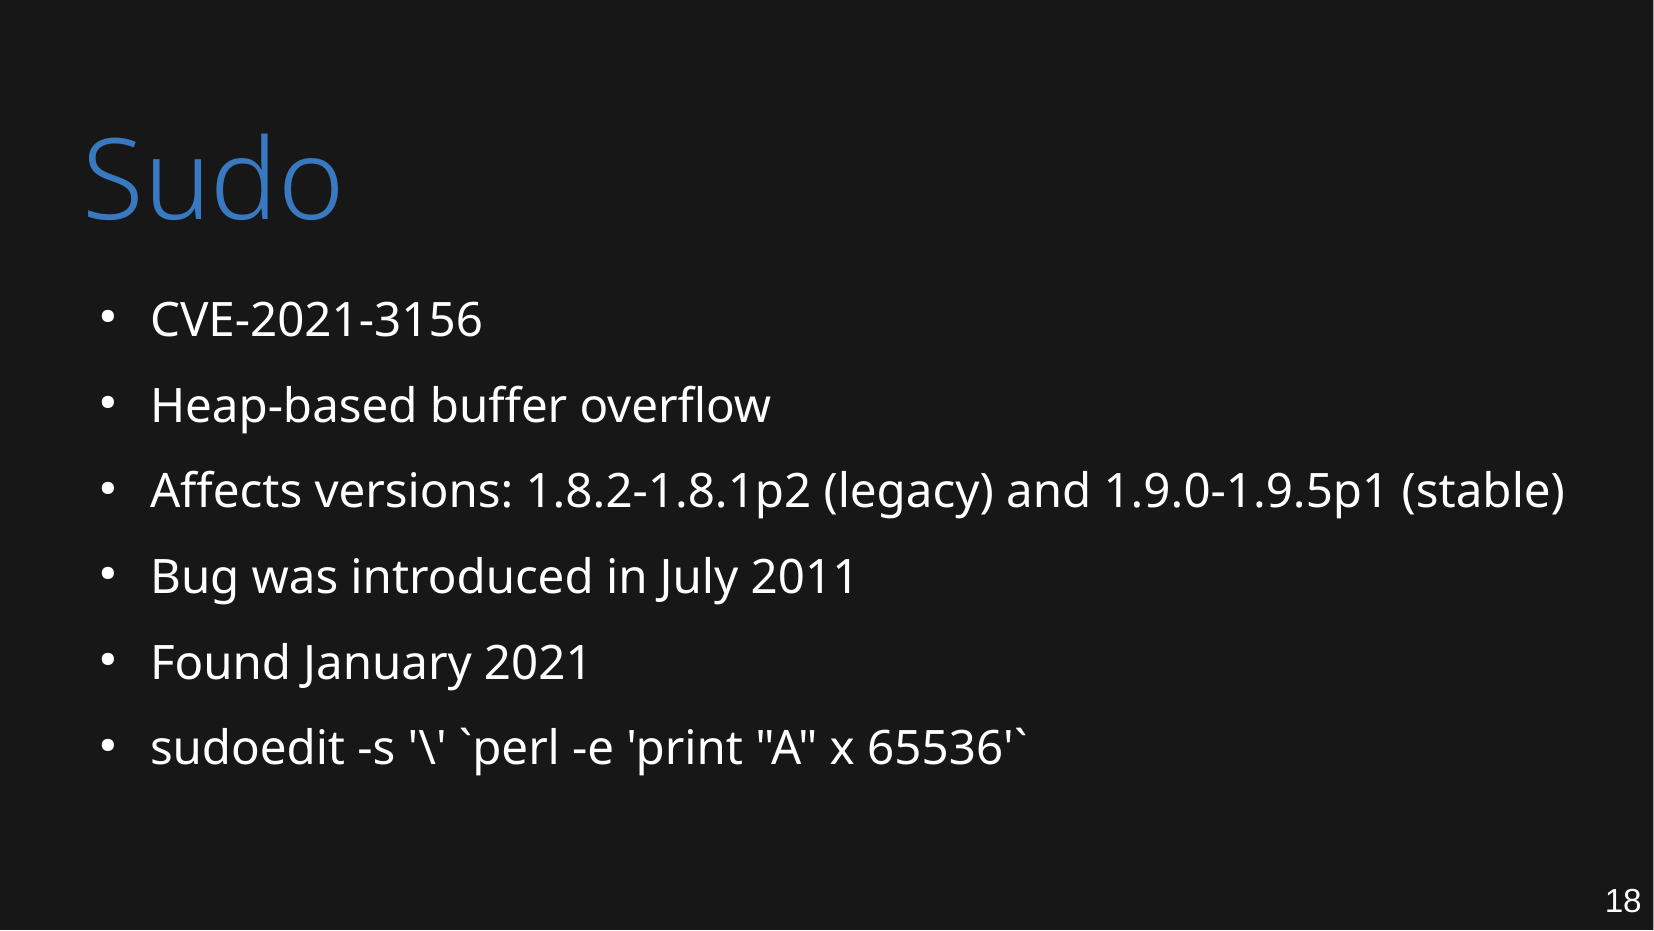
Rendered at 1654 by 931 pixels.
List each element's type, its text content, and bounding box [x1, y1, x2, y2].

list CVE-2021-3156 Heap-based buffer overflow Affects versions: 1.8.2-1.8.1p2 (legacy) and 1.9.0-1.9.5p1 (stable) Bug was introduced in July 2011 Found January 2021 sudoedit -s '\' `perl -e 'print "A" x 65536'` [82, 285, 1571, 795]
title Sudo [82, 60, 1654, 253]
text_box <number> [1590, 874, 1654, 931]
